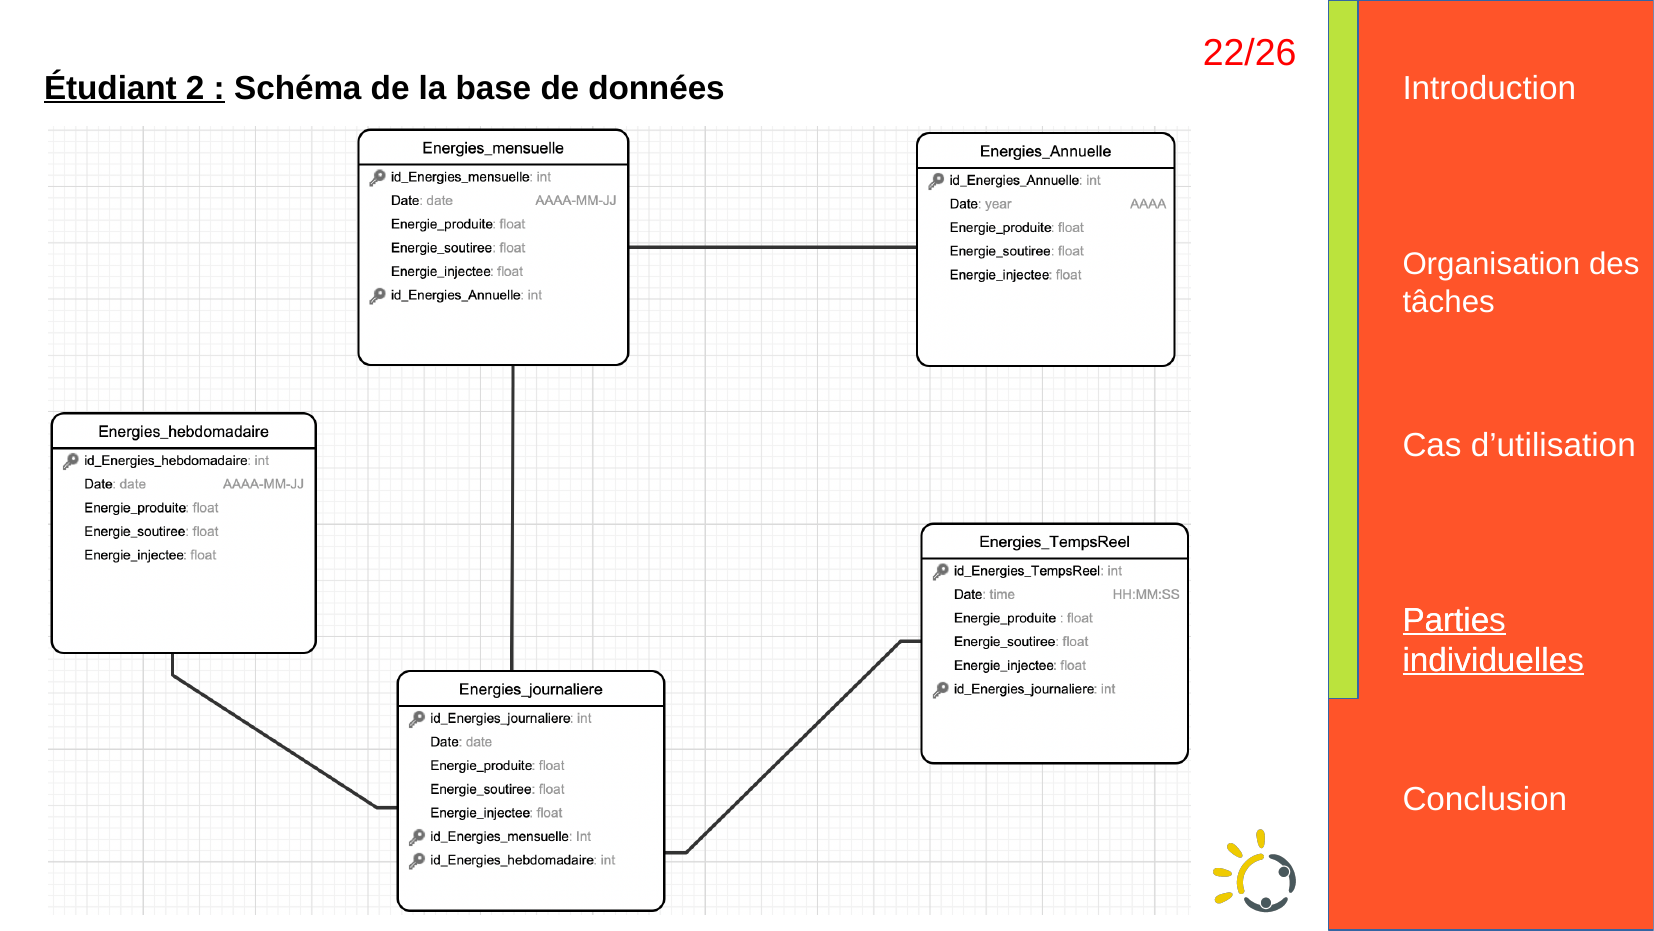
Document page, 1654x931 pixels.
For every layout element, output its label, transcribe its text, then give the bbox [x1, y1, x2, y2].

picture [1210, 826, 1300, 916]
text_box Étudiant 2 : Schéma de la base de données [29, 58, 916, 148]
picture [48, 126, 1191, 915]
text_box [1328, 0, 1359, 699]
text_box Parties individuelles [1387, 590, 1654, 678]
